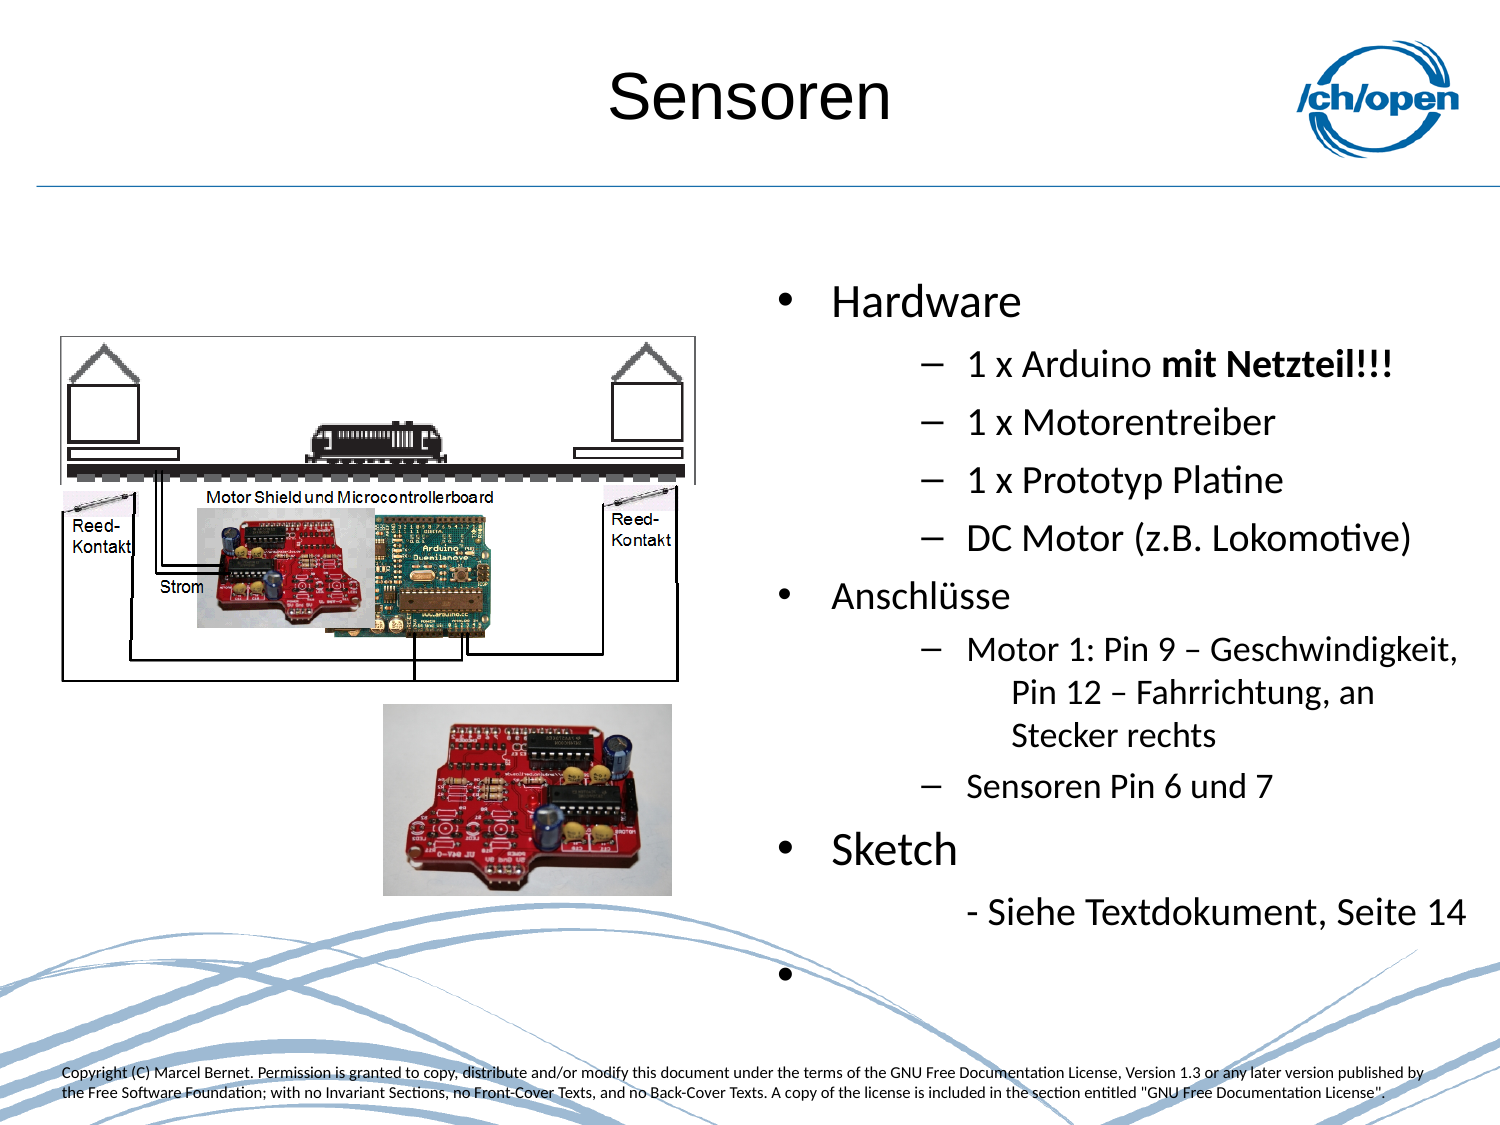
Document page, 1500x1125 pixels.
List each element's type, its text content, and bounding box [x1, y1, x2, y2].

list Hardware 1 x Arduino mit Netzteil!!! 1 x Motorentreiber 1 x Prototyp Platine DC Motor (z.B. Lokomotive) Anschlüsse Motor 1: Pin 9 – Geschwindigkeit, Pin 12 – Fahrrichtung, an Stecker rechts Sensoren Pin 6 und 7 Sketch - Siehe Textdokument, Seite 14 [762, 262, 1500, 1005]
picture [41, 314, 704, 682]
title Sensoren [75, 45, 1426, 165]
picture [383, 704, 672, 897]
